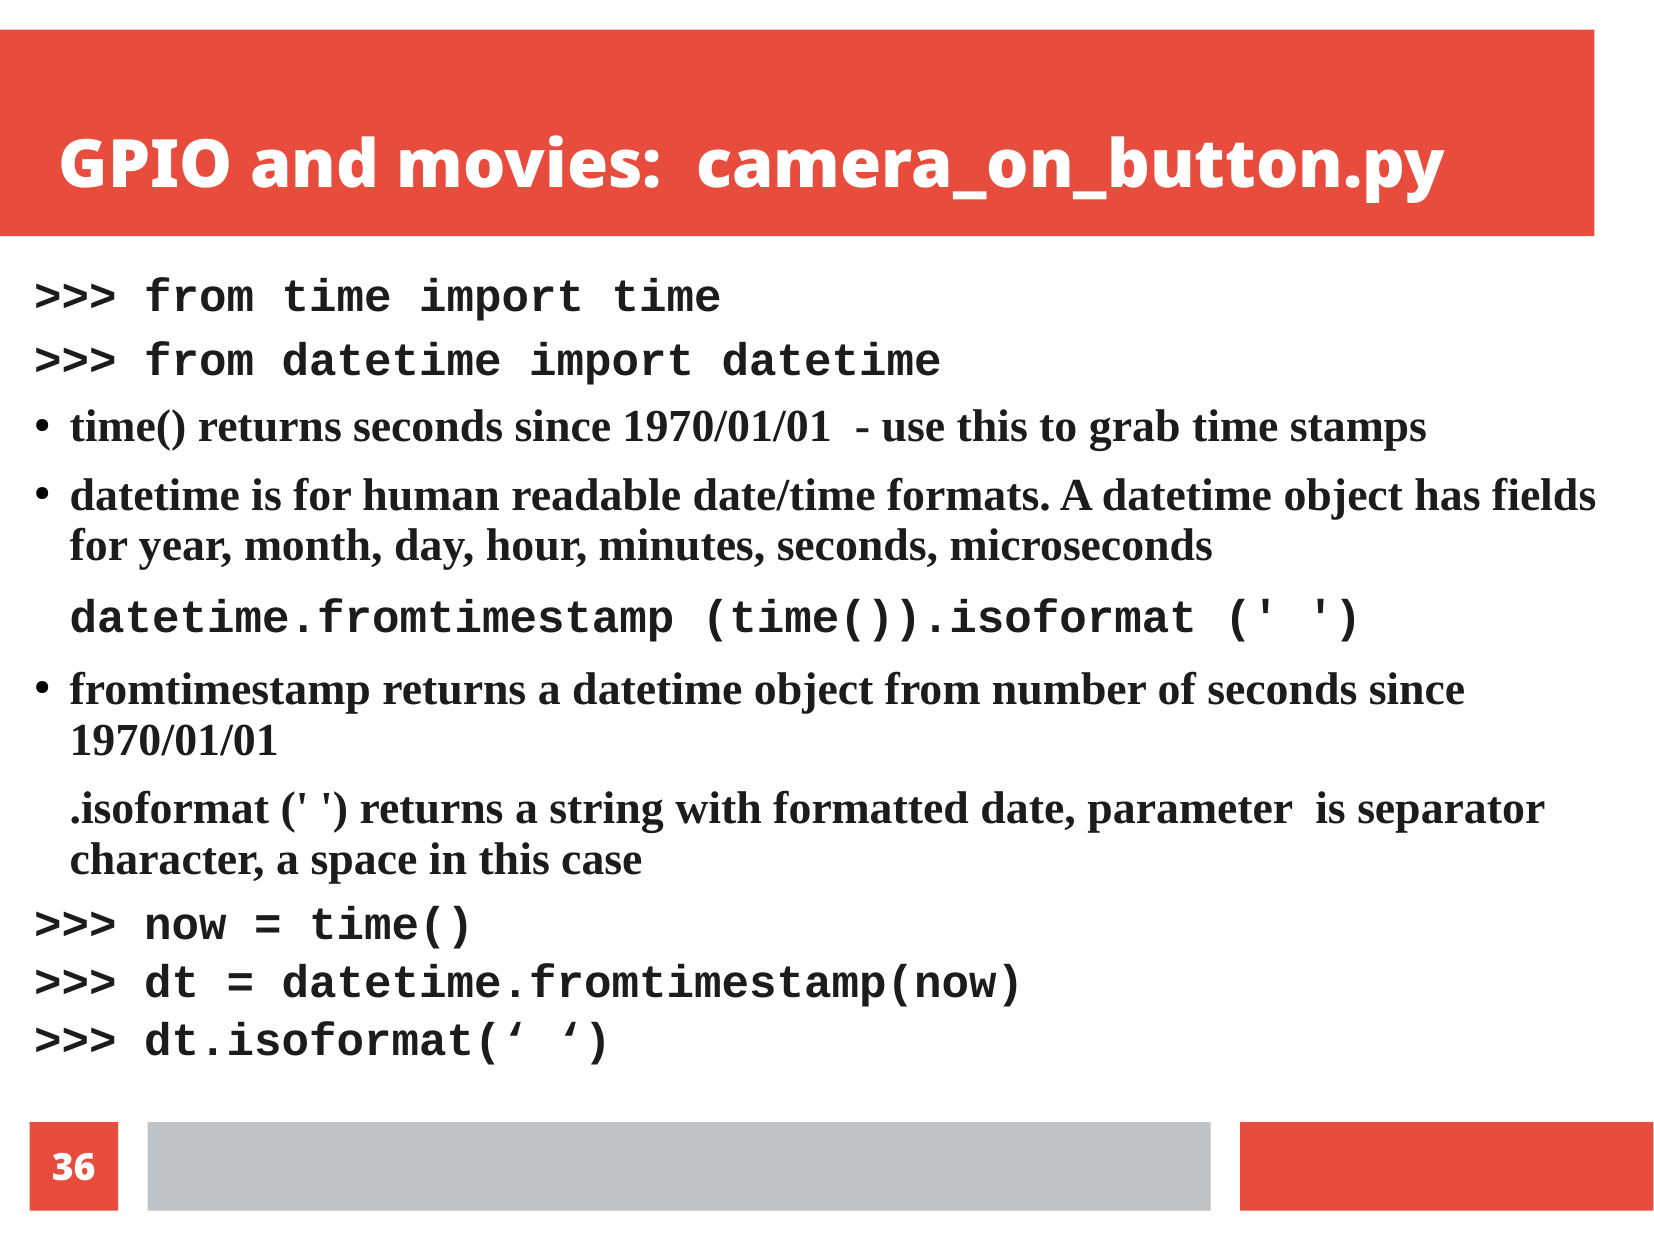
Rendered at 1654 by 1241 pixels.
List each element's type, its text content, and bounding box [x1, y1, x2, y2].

list >>> from time import time >>> from datetime import datetime time() returns seconds since 1970/01/01 - use this to grab time stamps datetime is for human readable date/time formats. A datetime object has fields for year, month, day, hour, minutes, seconds, microseconds datetime.fromtimestamp (time()).isoformat (' ') fromtimestamp returns a datetime object from number of seconds since 1970/01/01 .isoformat (' ') returns a string with formatted date, parameter is separator character, a space in this case >>> now = time() >>> dt = datetime.fromtimestamp(now) >>> dt.isoformat(‘ ‘) [34, 273, 1598, 1088]
title GPIO and movies: camera_on_button.py [59, 59, 1595, 207]
